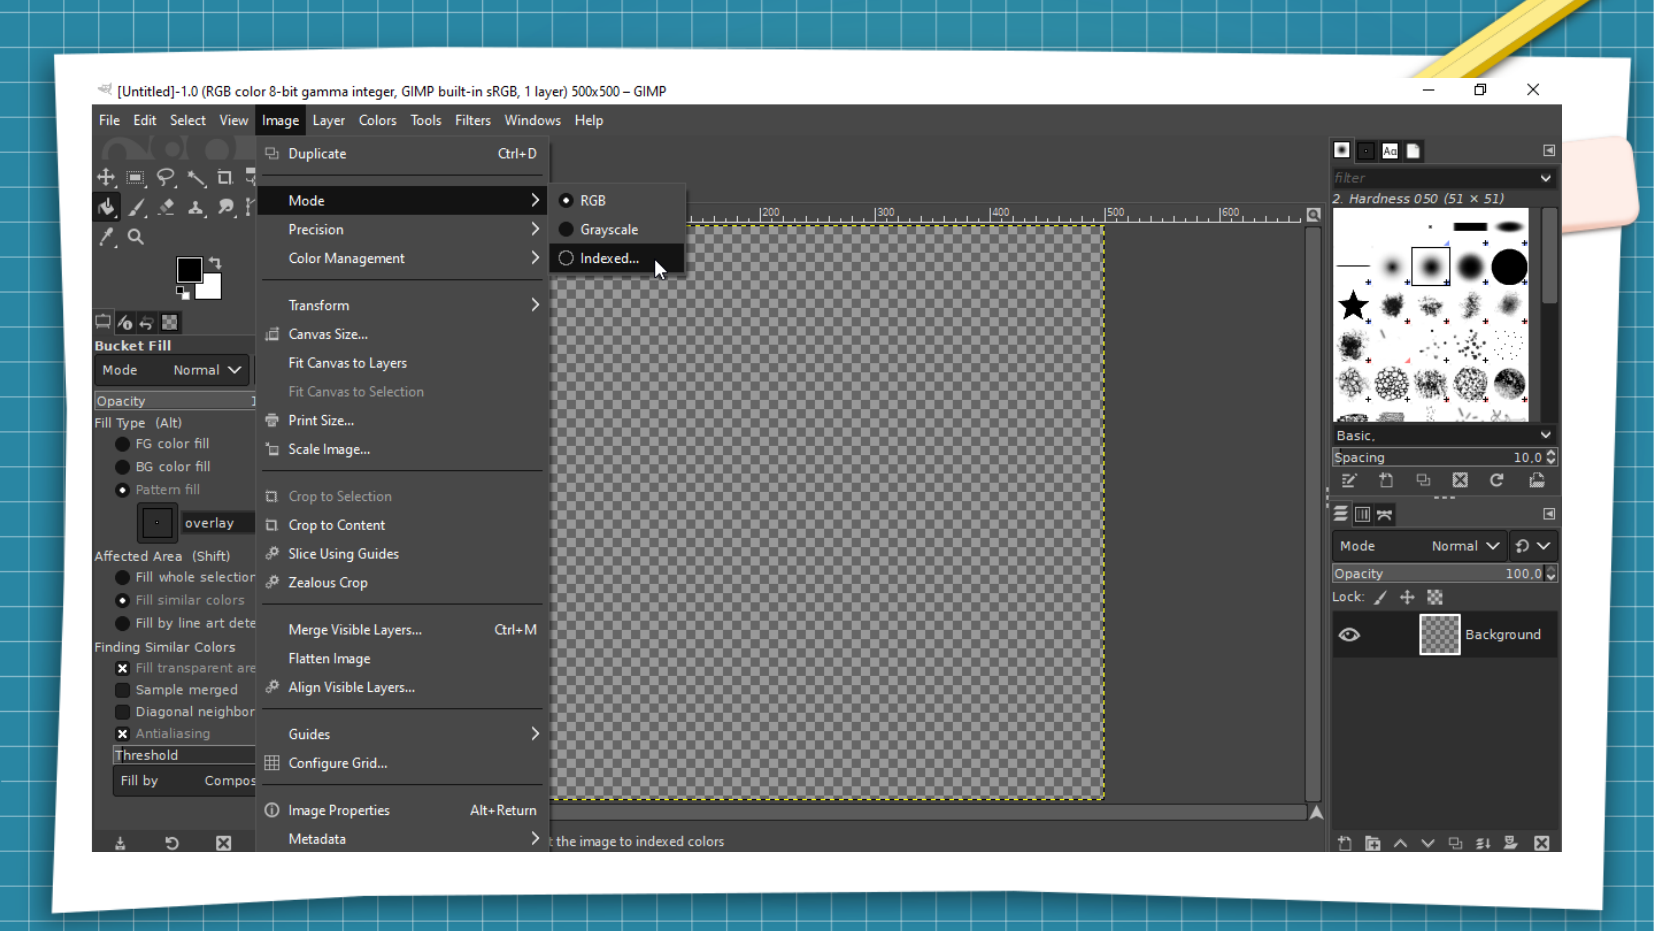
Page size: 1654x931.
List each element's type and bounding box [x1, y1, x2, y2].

picture [91, 78, 1562, 852]
